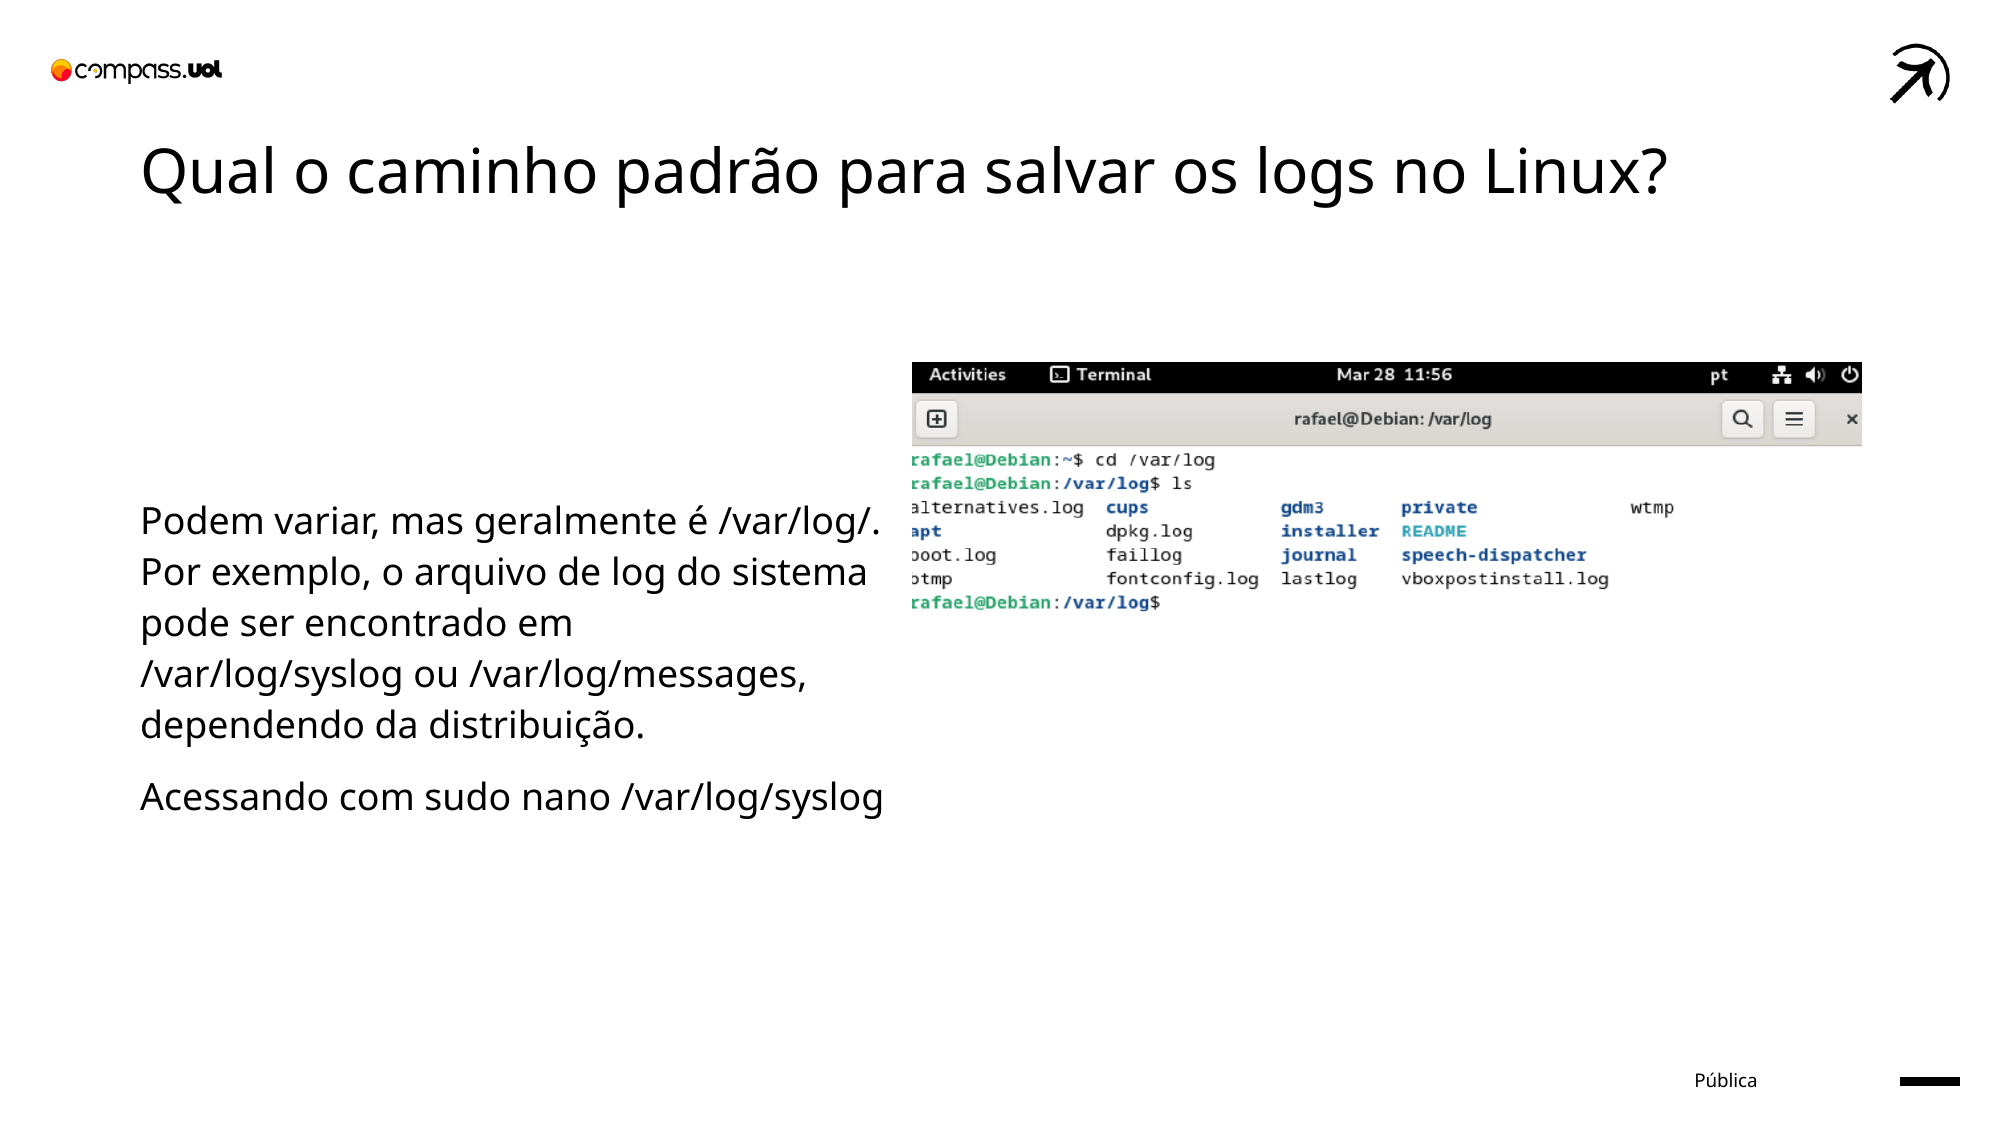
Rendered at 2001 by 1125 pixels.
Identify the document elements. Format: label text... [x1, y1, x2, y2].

picture [912, 362, 1862, 1031]
list Qual o caminho padrão para salvar os logs no Linux? [125, 119, 1948, 272]
list Pública [1679, 1062, 1894, 1101]
list Podem variar, mas geralmente é /var/log/. Por exemplo, o arquivo de log do sistema pode ser encontrado em /var/log/syslog ou /var/log/messages, dependendo da distribuição. Acessando com sudo nano /var/log/syslog [125, 486, 912, 1000]
